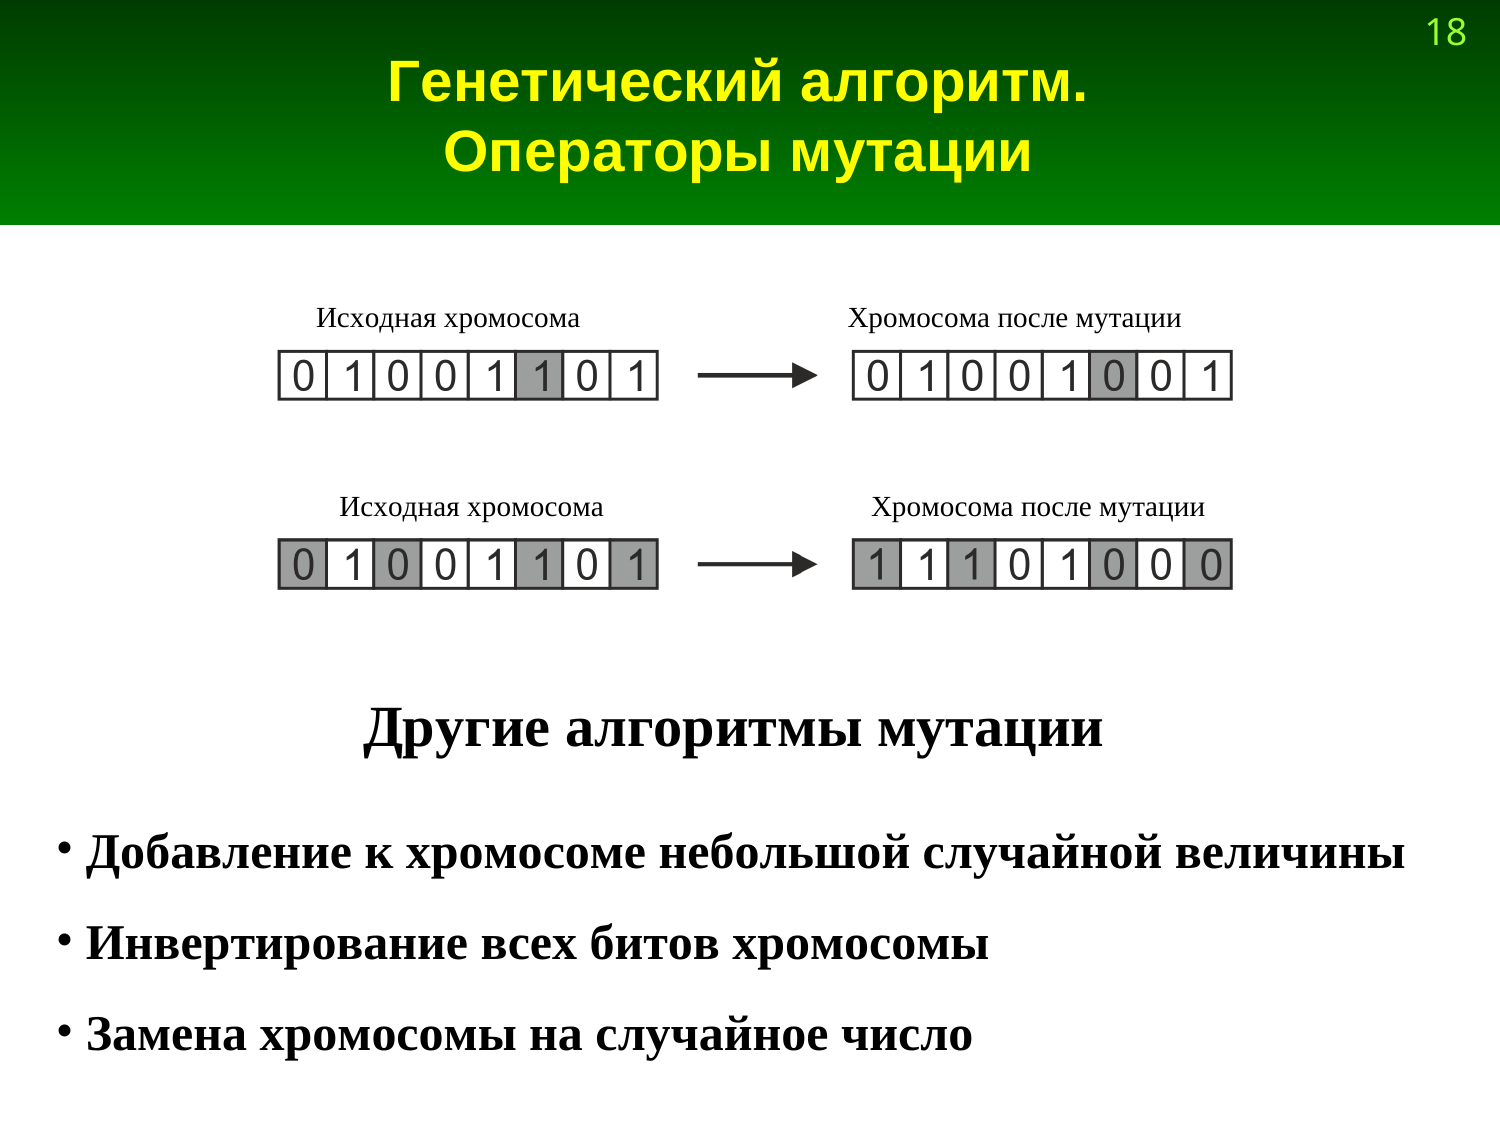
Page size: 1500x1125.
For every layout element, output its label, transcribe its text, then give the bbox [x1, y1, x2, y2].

title Генетический алгоритм. Операторы мутации [88, 18, 1389, 207]
text_box Хромосома после мутации [856, 479, 1221, 531]
text_box Исходная хромосома [301, 291, 596, 342]
picture [277, 538, 1233, 590]
text_box Исходная хромосома [324, 479, 620, 531]
text_box Добавление к хромосоме небольшой случайной величины Инвертирование всех битов хромосомы Замена хромосомы на случайное число [41, 810, 1459, 1069]
picture [277, 349, 1233, 402]
text_box Хромосома после мутации [832, 291, 1198, 342]
text_box Другие алгоритмы мутации [348, 680, 1120, 767]
